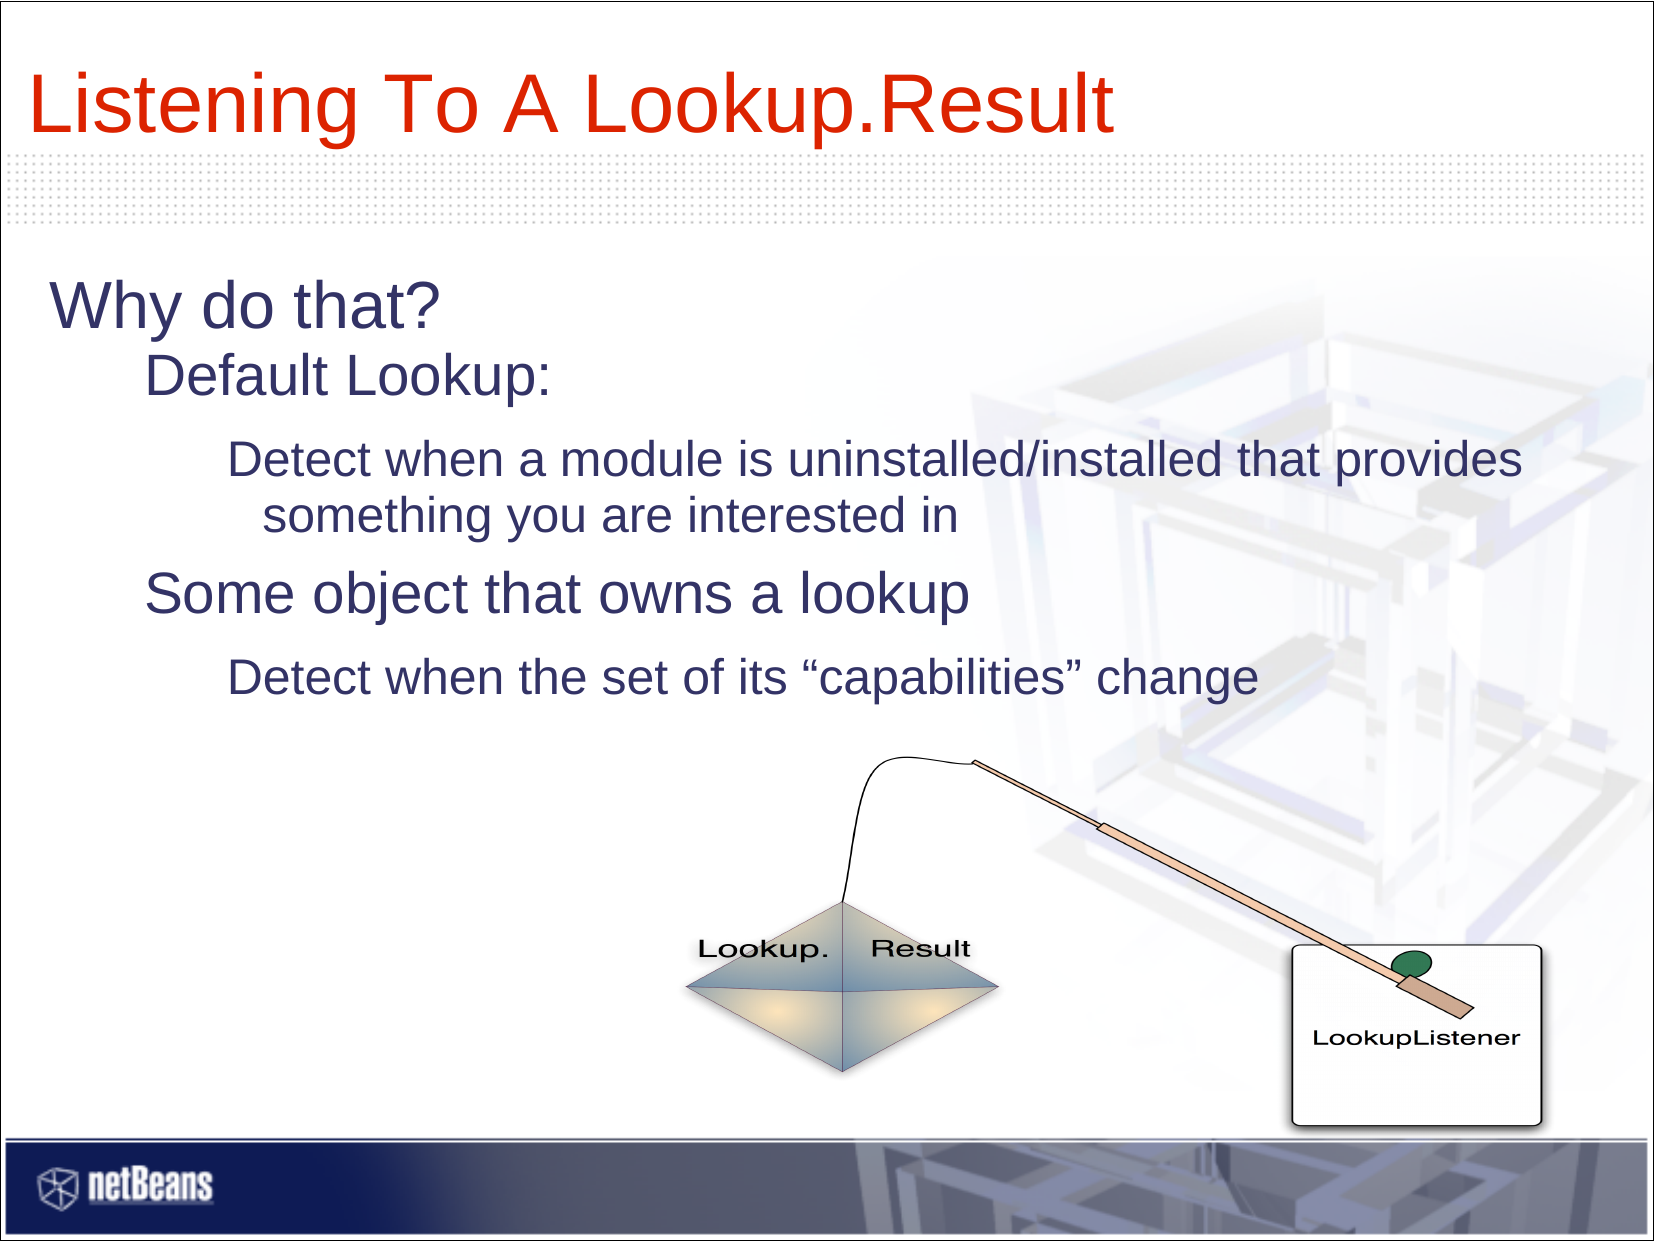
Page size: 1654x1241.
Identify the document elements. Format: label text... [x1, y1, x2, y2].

title Listening To A Lookup.Result [27, 0, 1627, 208]
list Why do that? Default Lookup: Detect when a module is uninstalled/installed that provides something you are interested in Some object that owns a lookup Detect when the set of its “capabilities” change [49, 268, 1654, 1122]
picture [1, 2, 1653, 1240]
